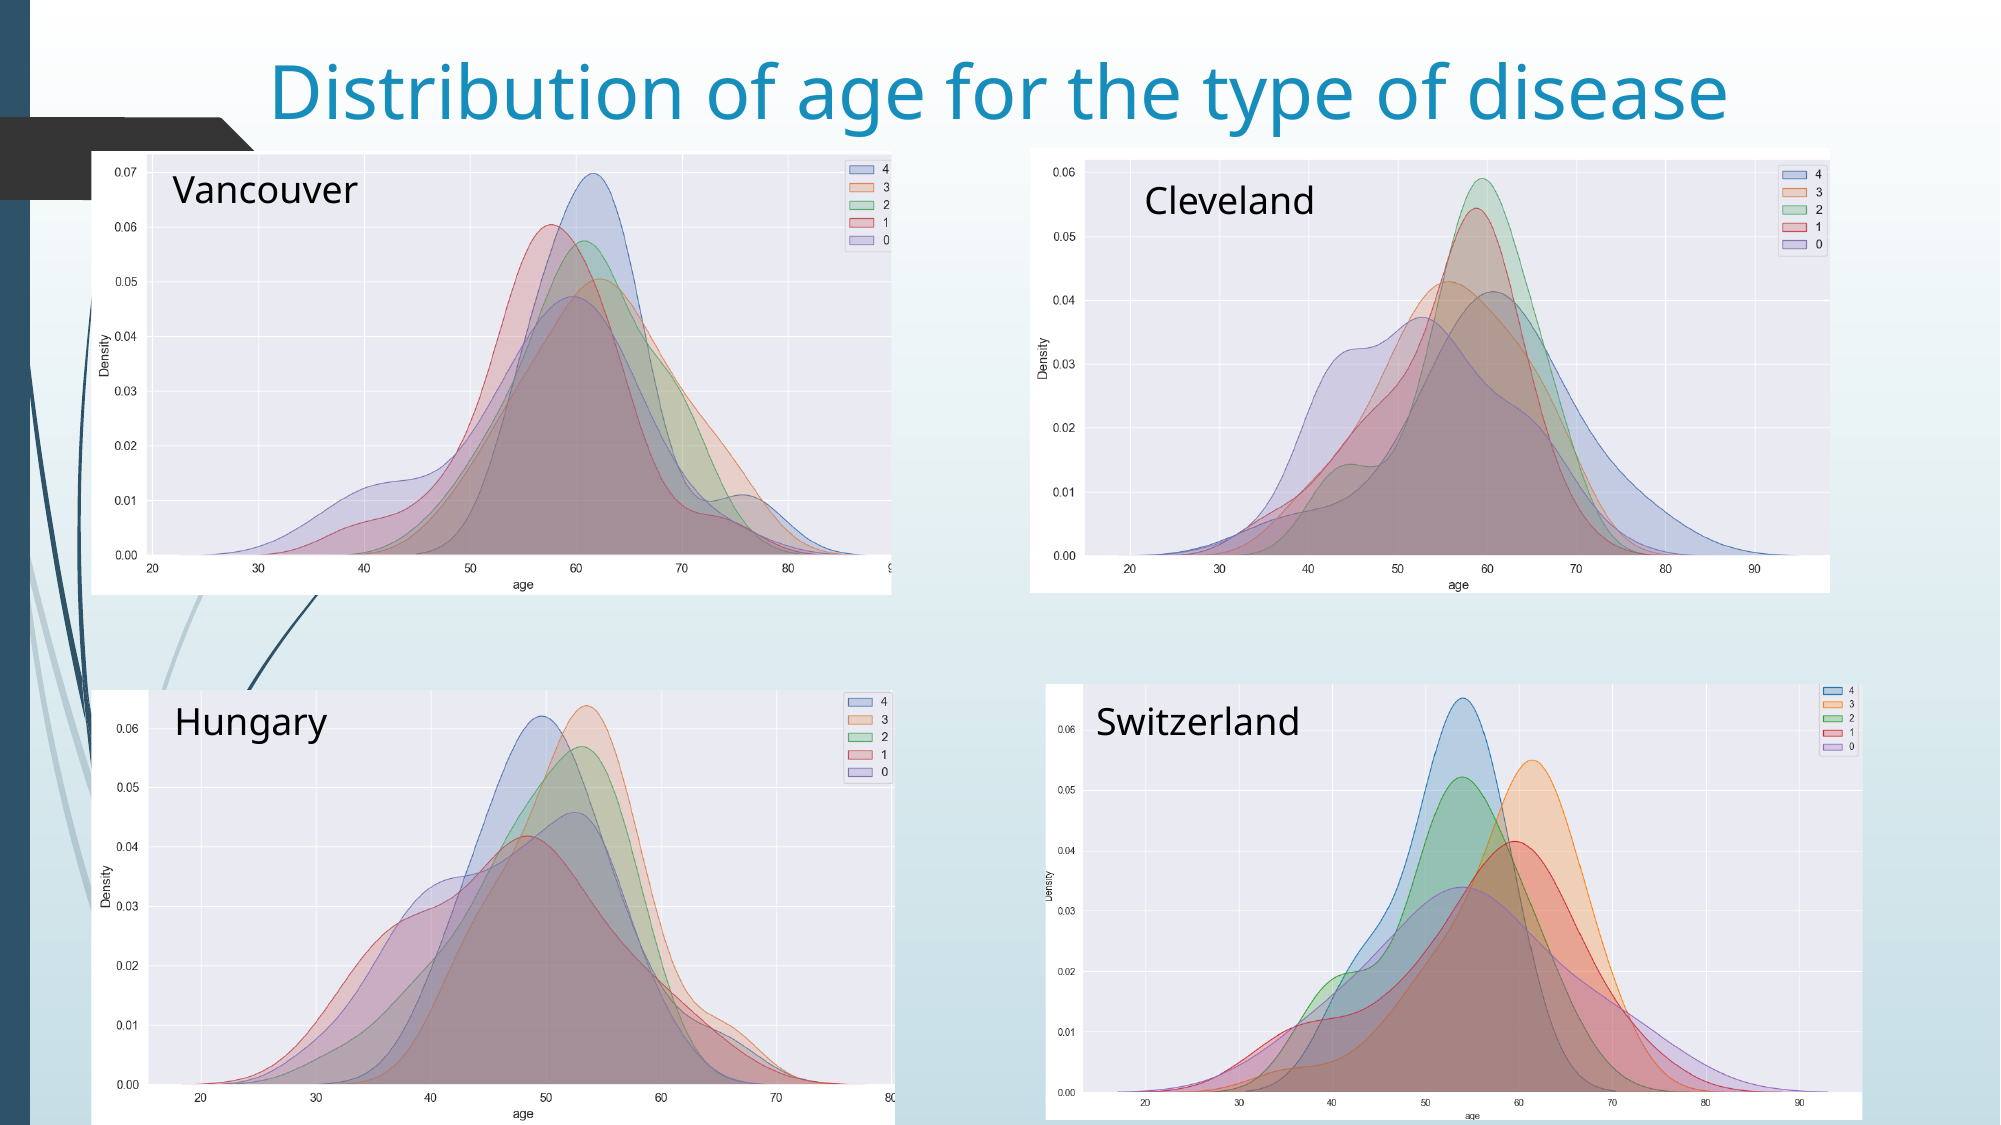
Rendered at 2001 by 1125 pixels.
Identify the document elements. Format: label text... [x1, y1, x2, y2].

picture [1029, 148, 1831, 593]
text_box Hungary [159, 690, 353, 752]
picture [91, 151, 892, 595]
title Distribution of age for the type of disease [137, 37, 1863, 152]
text_box Cleveland [1129, 169, 1368, 231]
text_box Vancouver [157, 158, 658, 210]
picture [1045, 684, 1863, 1120]
text_box Switzerland [1081, 690, 1368, 754]
picture [91, 690, 895, 1125]
